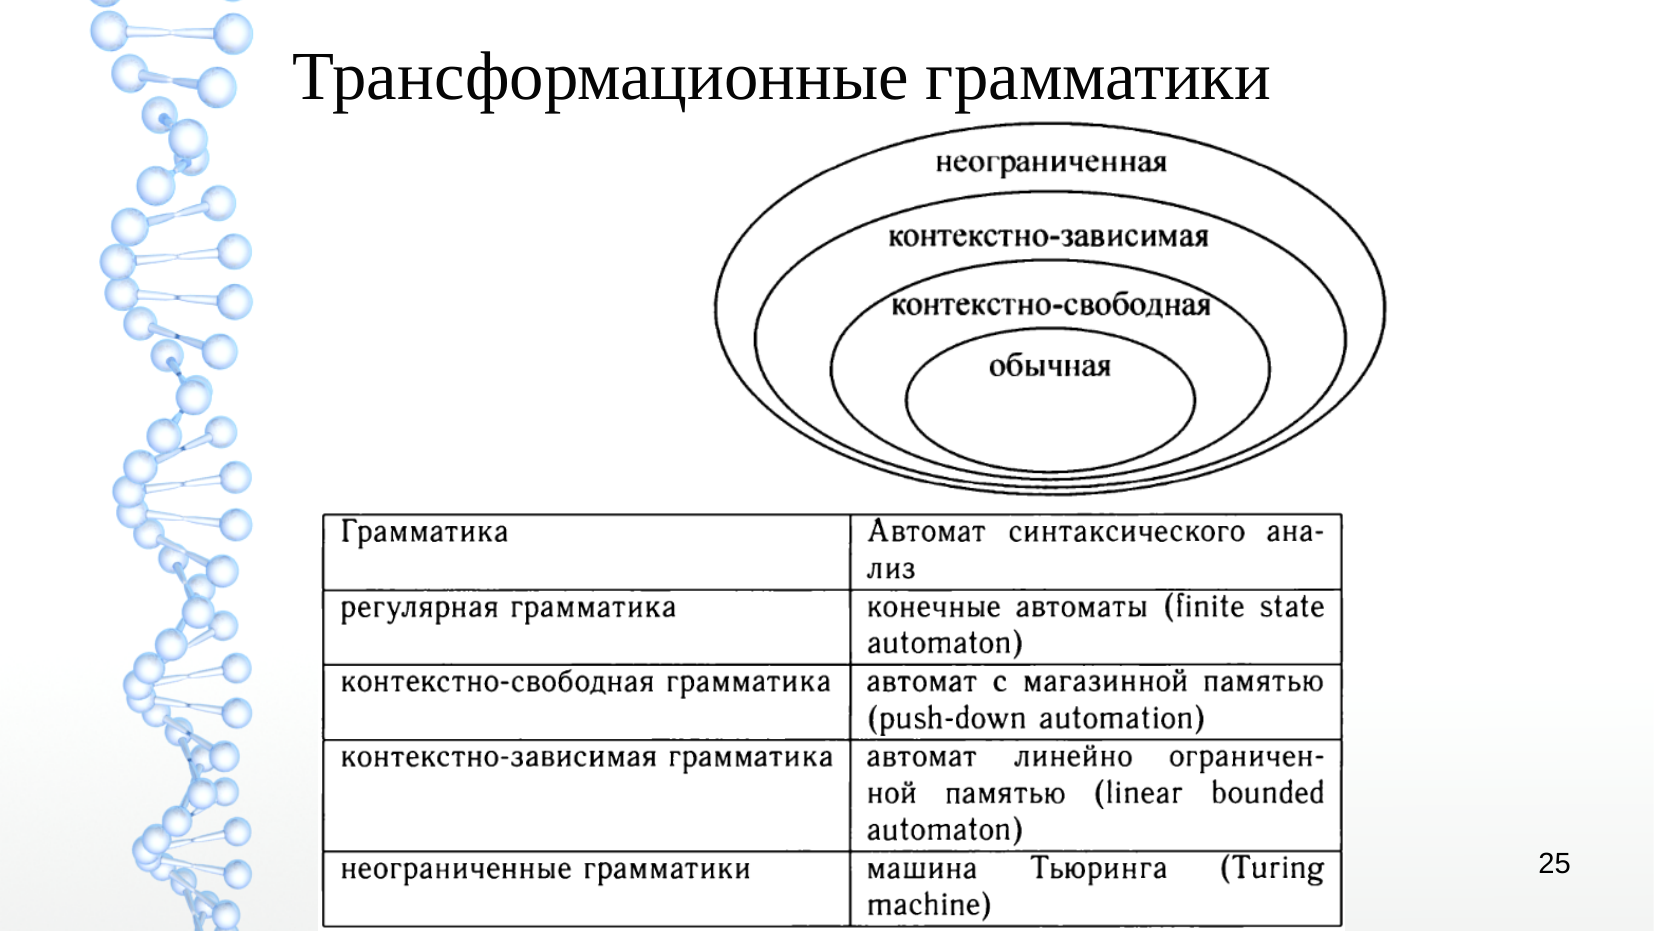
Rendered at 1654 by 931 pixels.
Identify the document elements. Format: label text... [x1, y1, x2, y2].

picture [0, 0, 1654, 931]
title Трансформационные грамматики [118, 0, 1447, 154]
